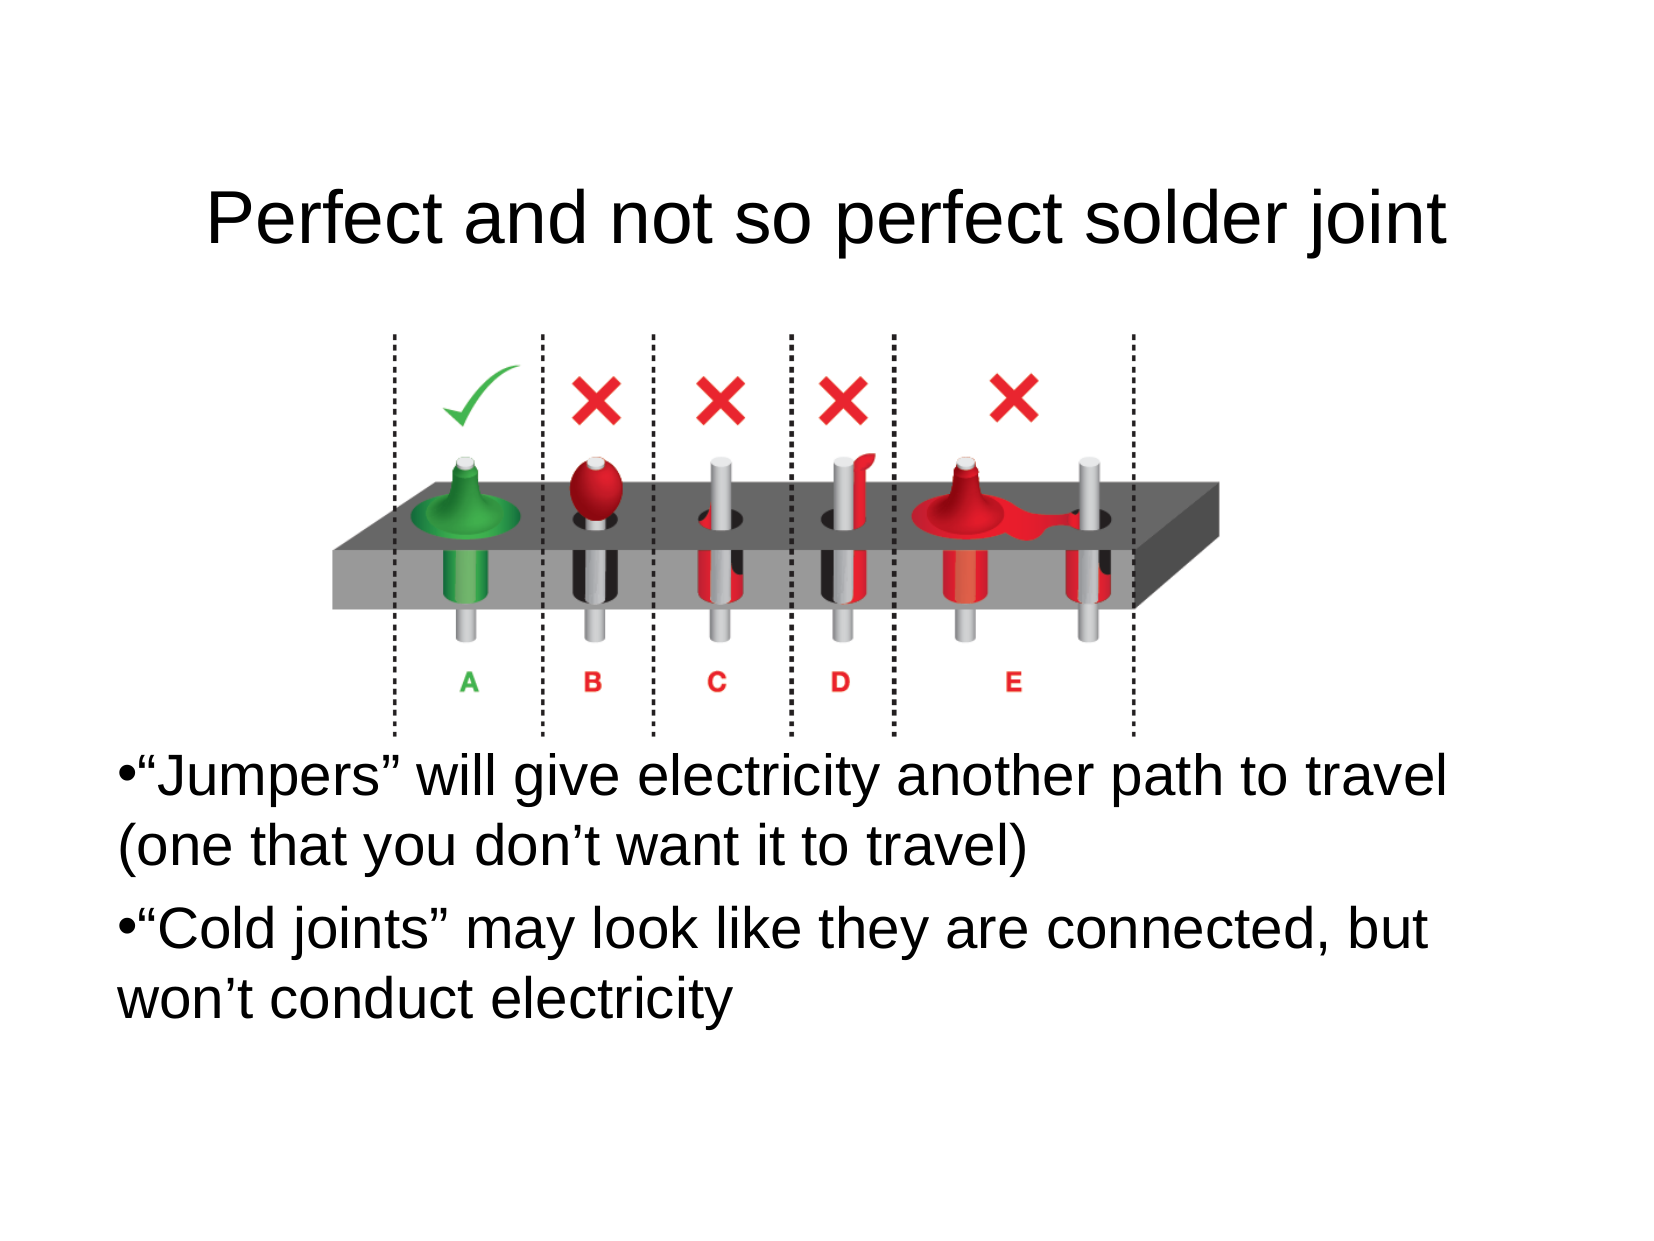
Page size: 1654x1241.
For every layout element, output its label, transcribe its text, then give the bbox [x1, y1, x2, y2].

title Perfect and not so perfect solder joint [124, 110, 1530, 317]
list “Jumpers” will give electricity another path to travel (one that you don’t want it to travel) “Cold joints” may look like they are connected, but won’t conduct electricity [27, 358, 1530, 1103]
picture [303, 289, 1251, 753]
